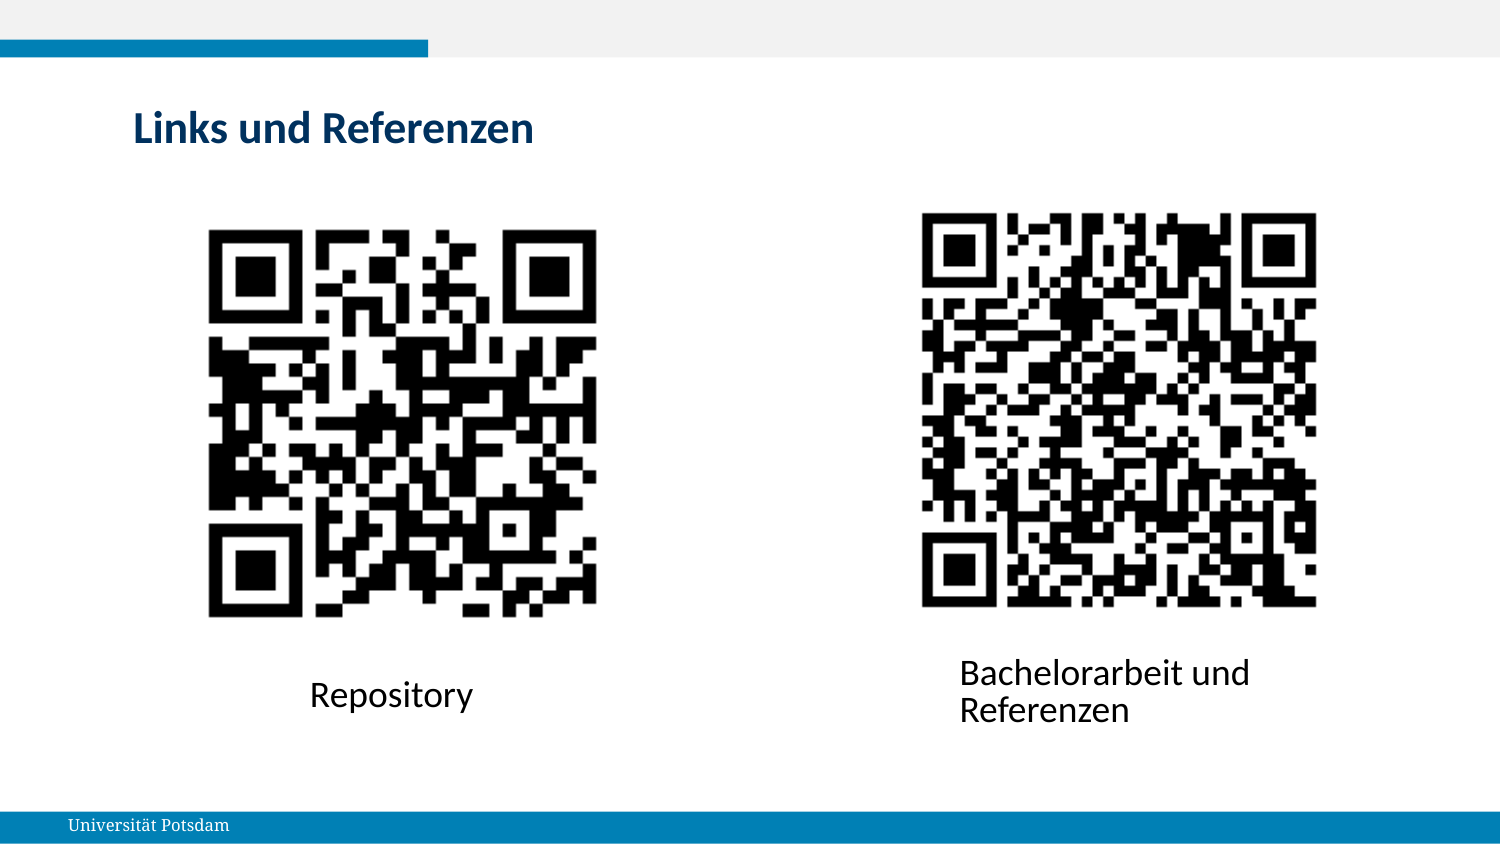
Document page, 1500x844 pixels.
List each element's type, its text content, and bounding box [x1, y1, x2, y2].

picture [880, 171, 1359, 650]
title Links und Referenzen [118, 110, 1448, 140]
picture [156, 177, 650, 671]
text_box Bachelorarbeit und Referenzen [944, 649, 1329, 775]
text_box Repository [295, 672, 532, 739]
